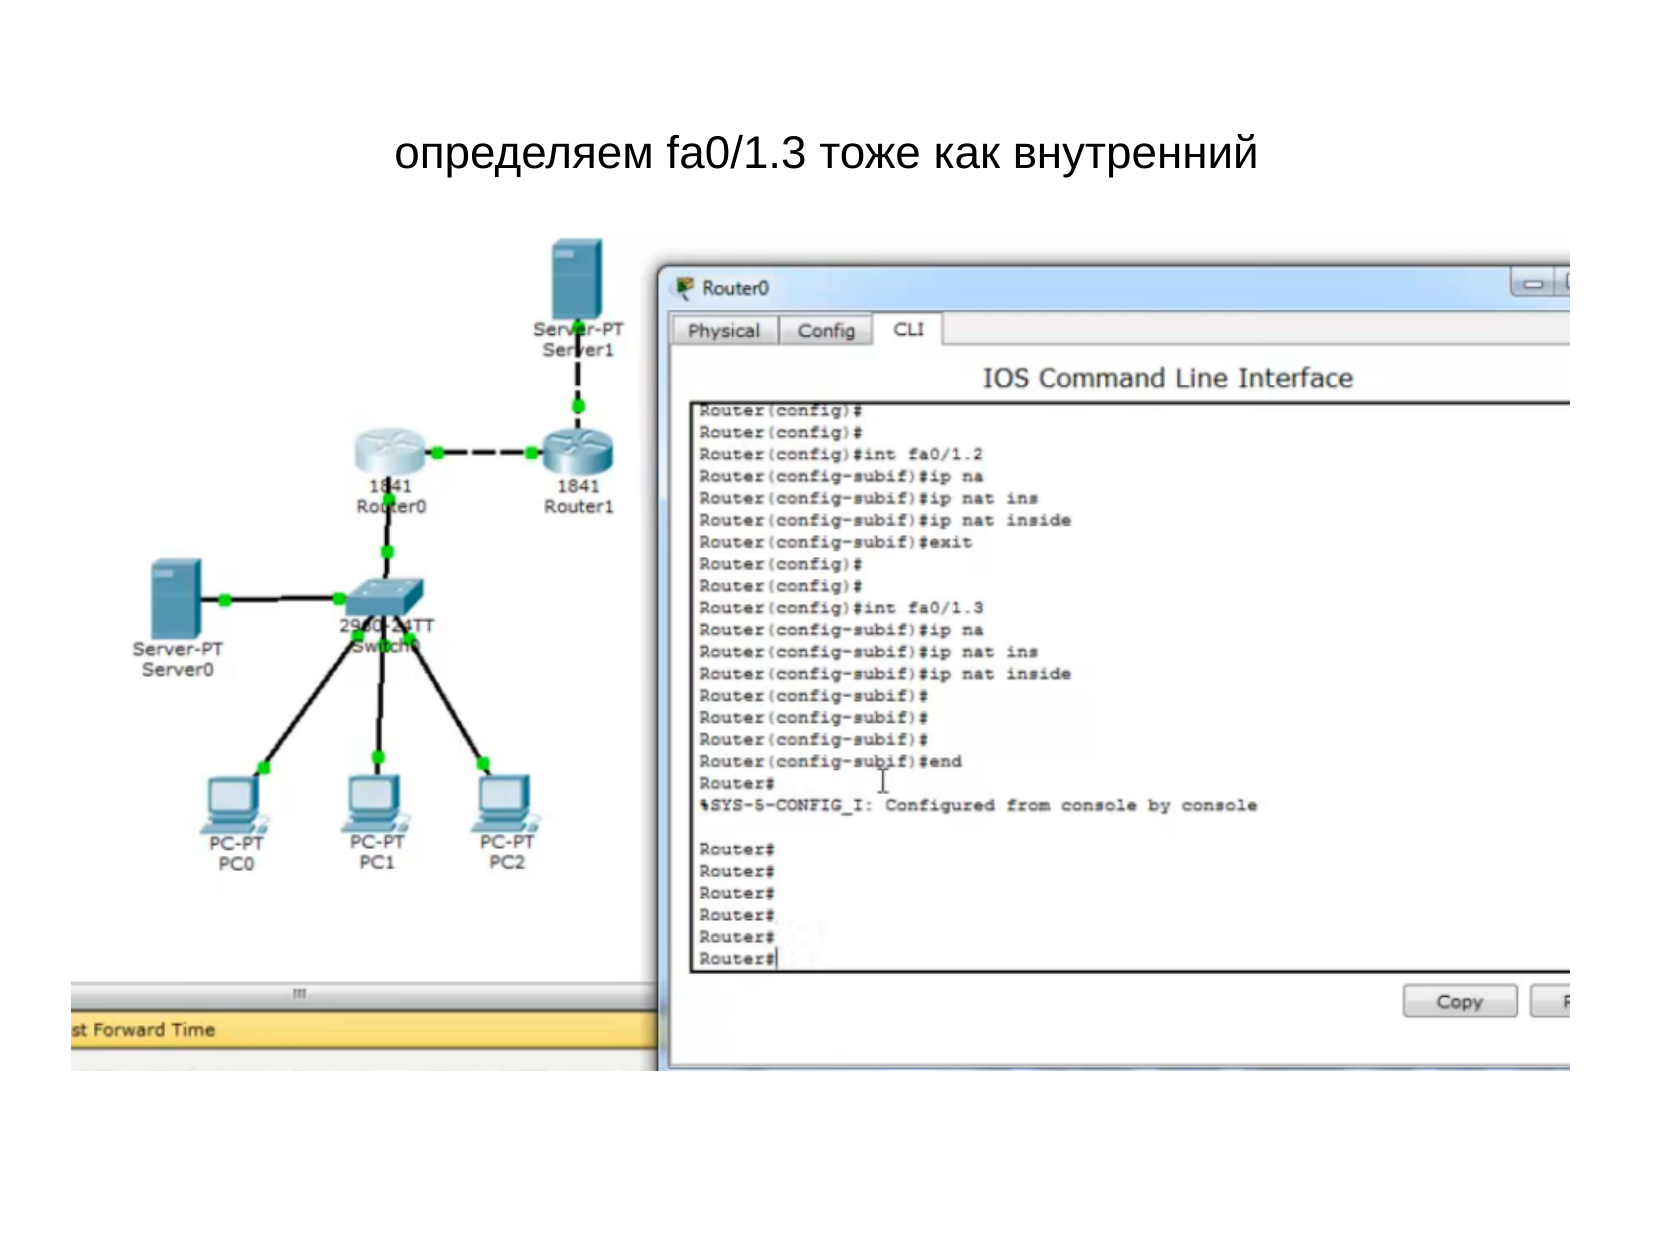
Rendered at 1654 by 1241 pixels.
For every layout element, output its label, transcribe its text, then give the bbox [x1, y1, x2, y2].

title определяем fa0/1.3 тоже как внутренний [82, 49, 1571, 257]
picture [71, 229, 1570, 1071]
